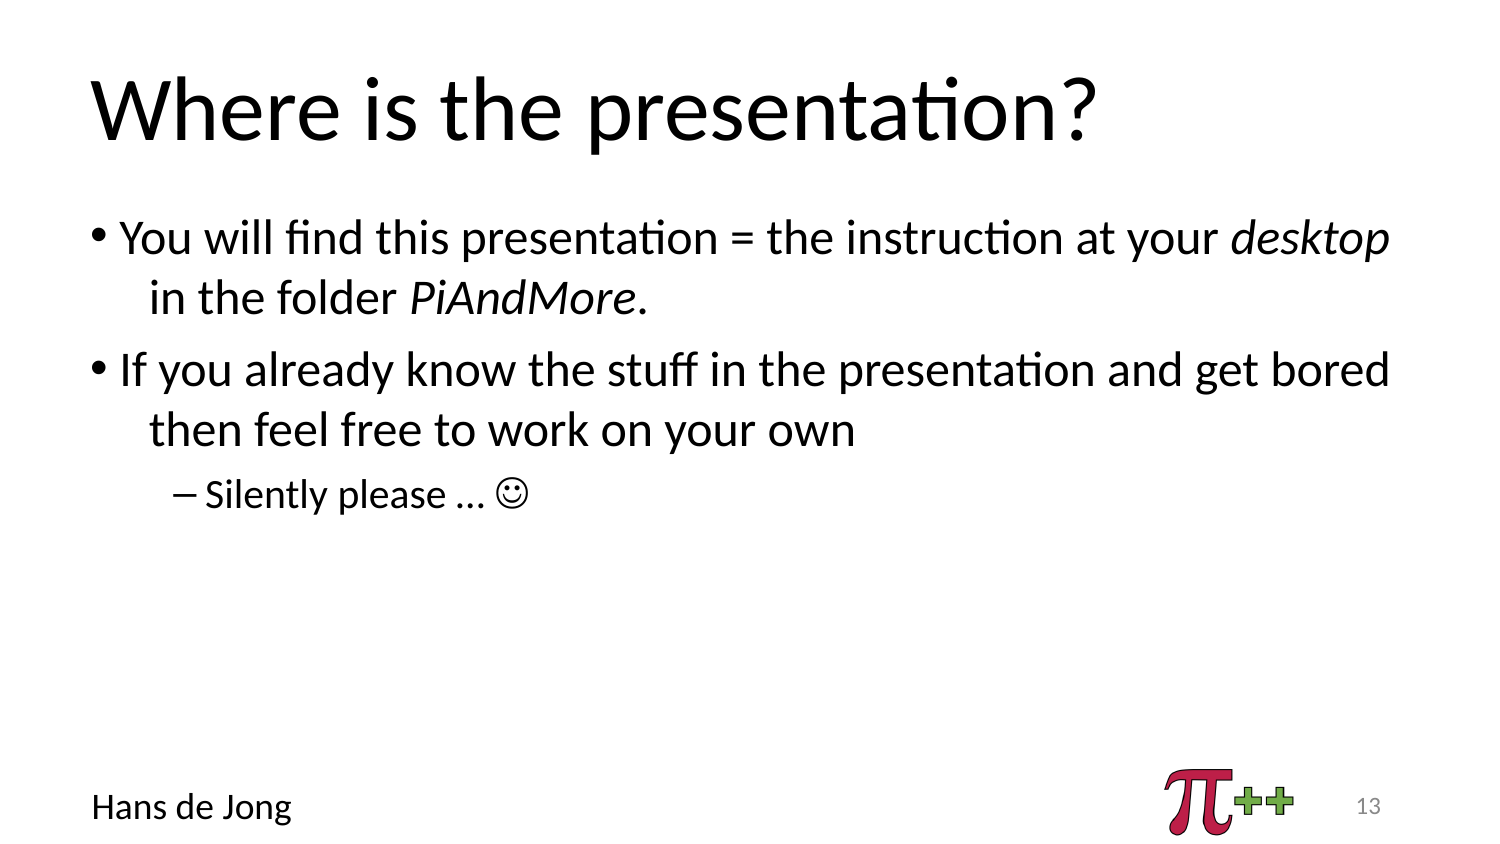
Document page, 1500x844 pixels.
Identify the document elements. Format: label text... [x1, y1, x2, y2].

list You will find this presentation = the instruction at your desktop in the folder PiAndMore. If you already know the stuff in the presentation and get bored then feel free to work on your own Silently please …  [75, 196, 1426, 754]
text_box 13 [1340, 782, 1426, 827]
title Where is the presentation? [75, 33, 1426, 175]
